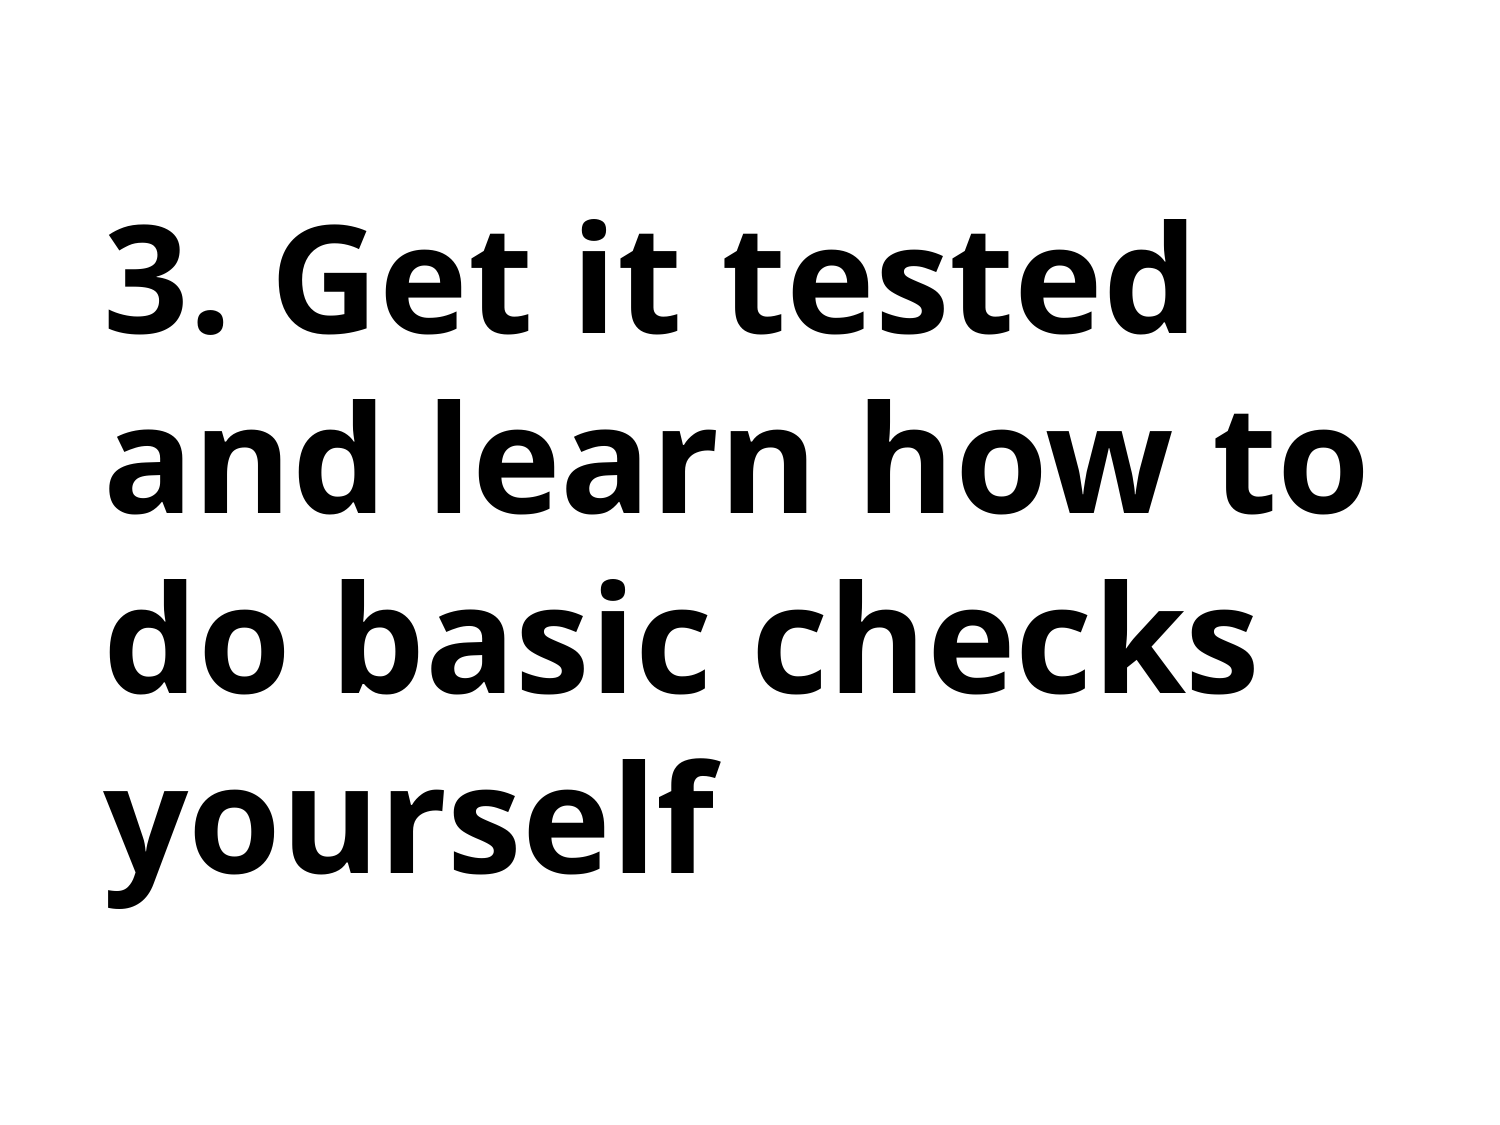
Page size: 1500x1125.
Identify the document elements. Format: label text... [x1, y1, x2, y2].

text_box 3. Get it tested and learn how to do basic checks yourself [88, 168, 1500, 919]
